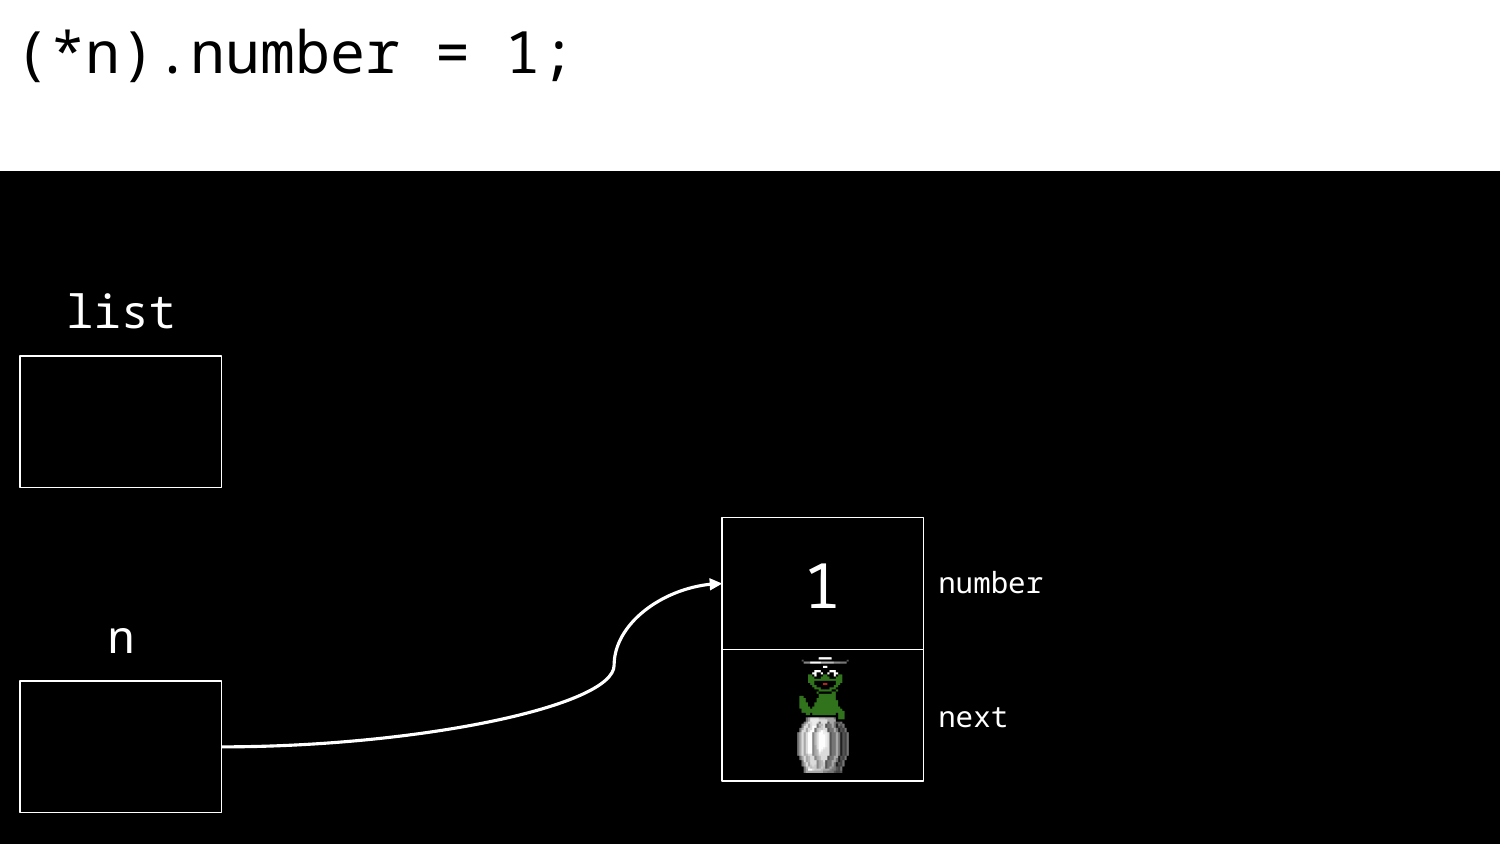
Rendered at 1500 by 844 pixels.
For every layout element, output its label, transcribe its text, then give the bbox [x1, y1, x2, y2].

text_box list [50, 267, 192, 334]
text_box number [923, 549, 1098, 615]
text_box 1 [722, 517, 924, 649]
text_box n [50, 592, 192, 659]
picture [795, 655, 851, 775]
title (*n).number = 1; [0, 0, 1500, 171]
text_box next [923, 683, 1098, 749]
